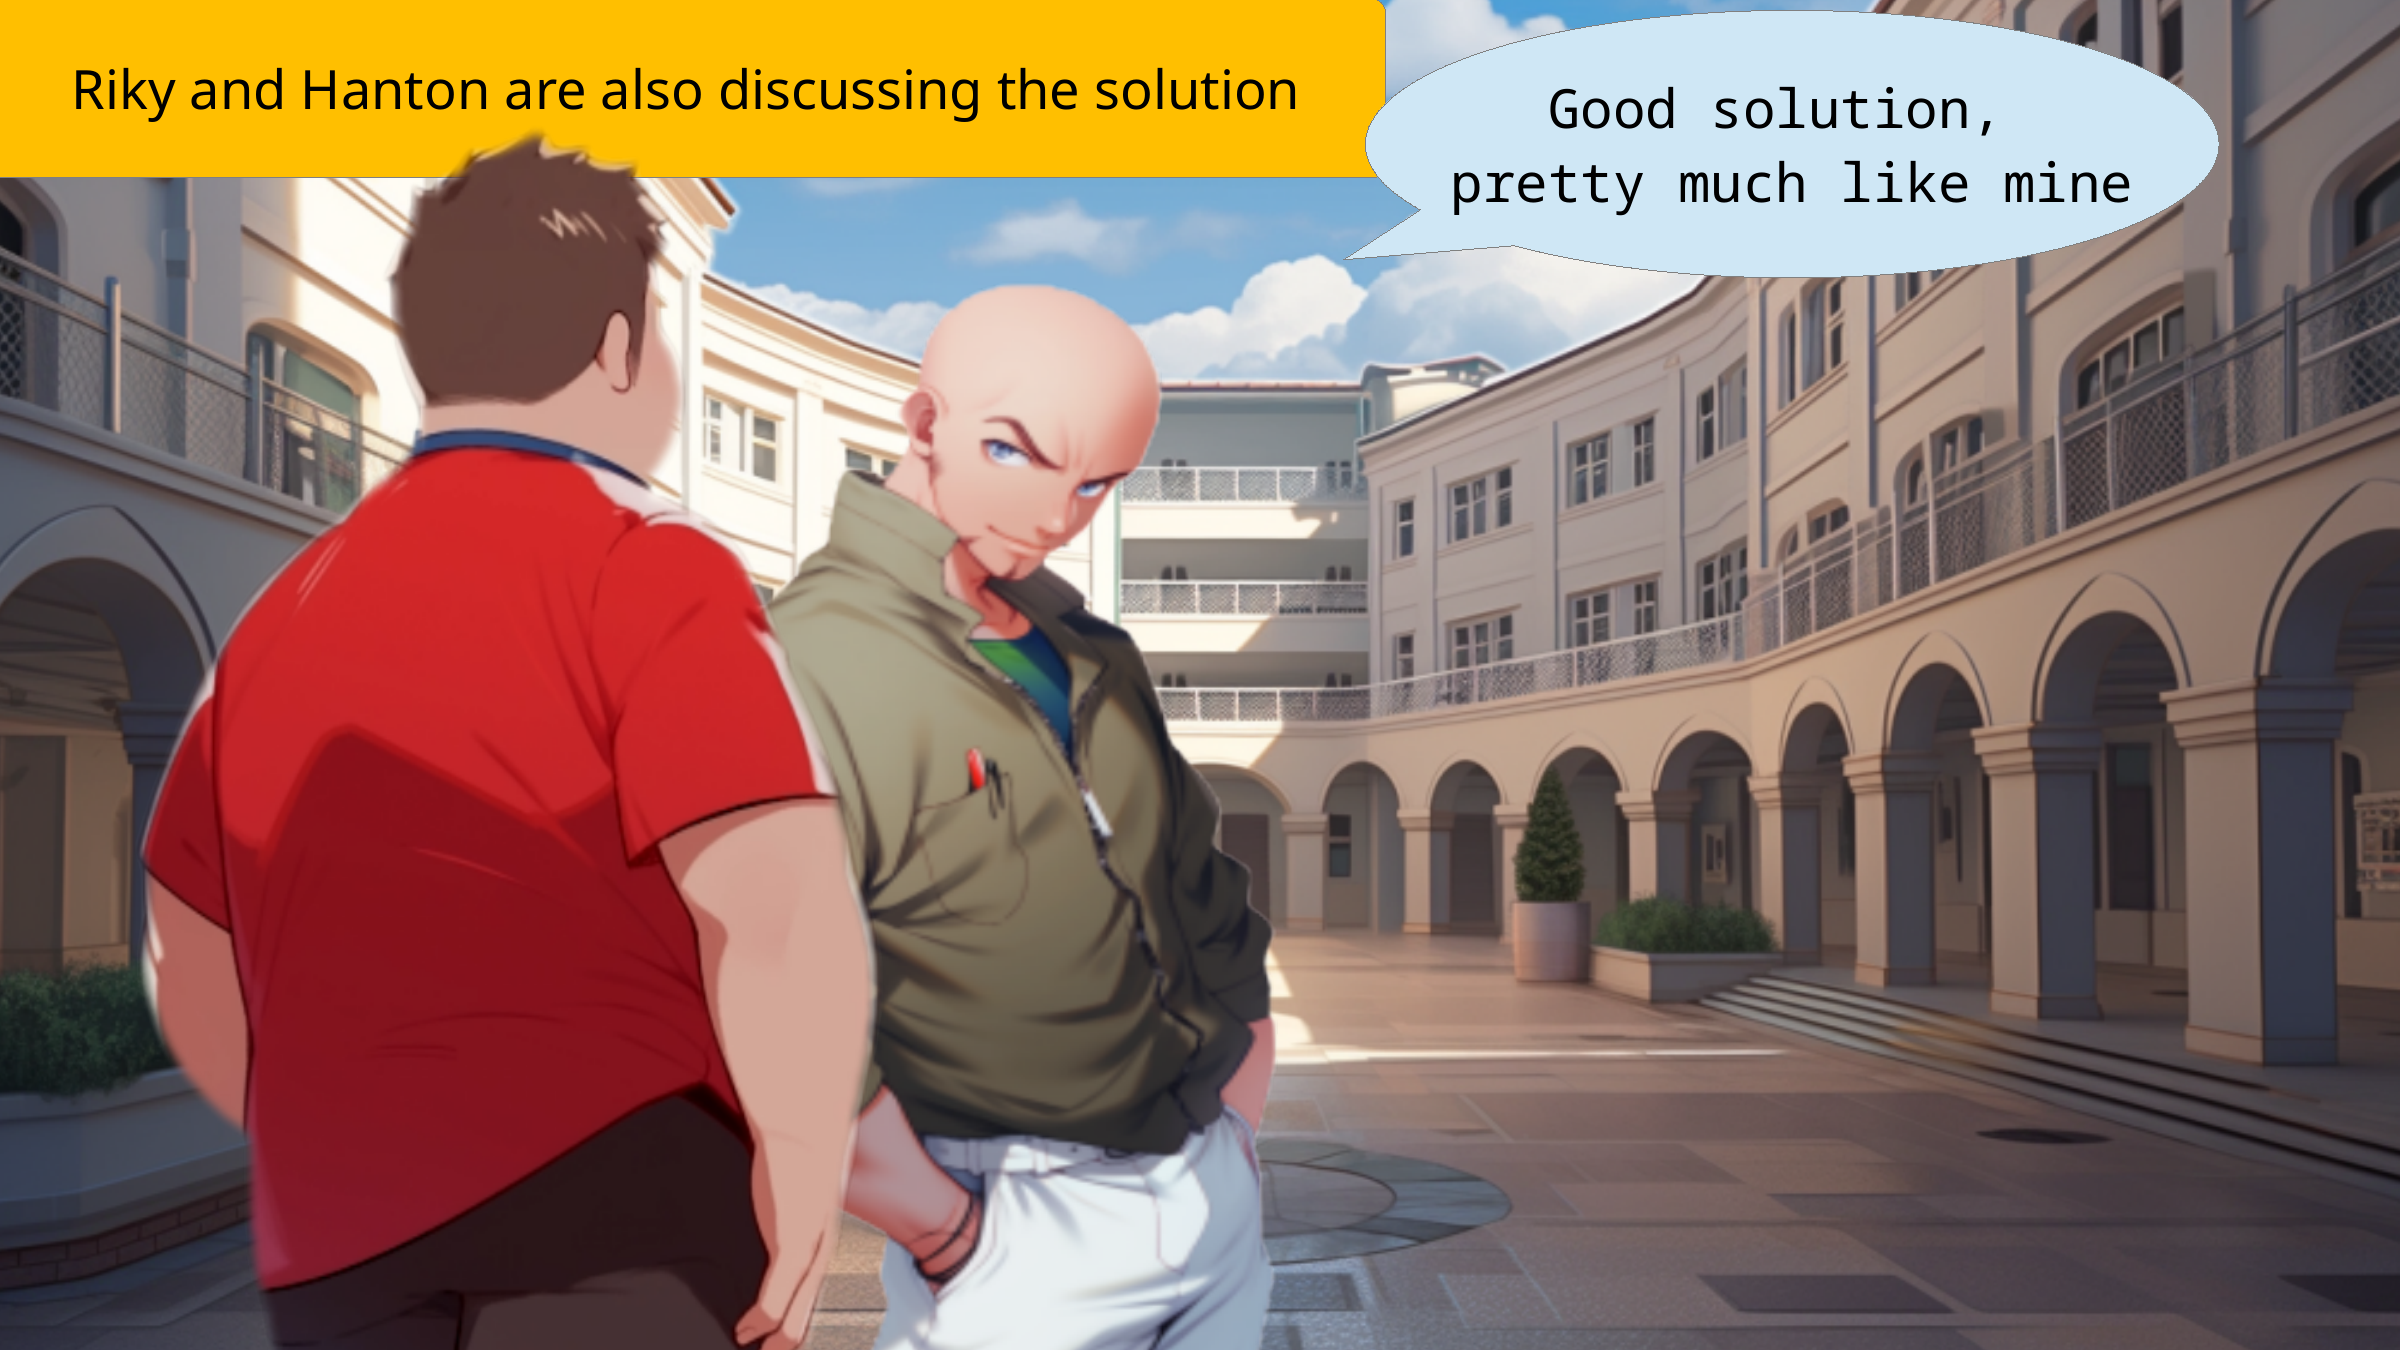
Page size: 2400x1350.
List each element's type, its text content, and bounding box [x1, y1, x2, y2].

text_box Riky and Hanton are also discussing the solution [0, 0, 1386, 178]
text_box Good solution, pretty much like mine [1343, 10, 2220, 278]
picture [0, 0, 2400, 1350]
